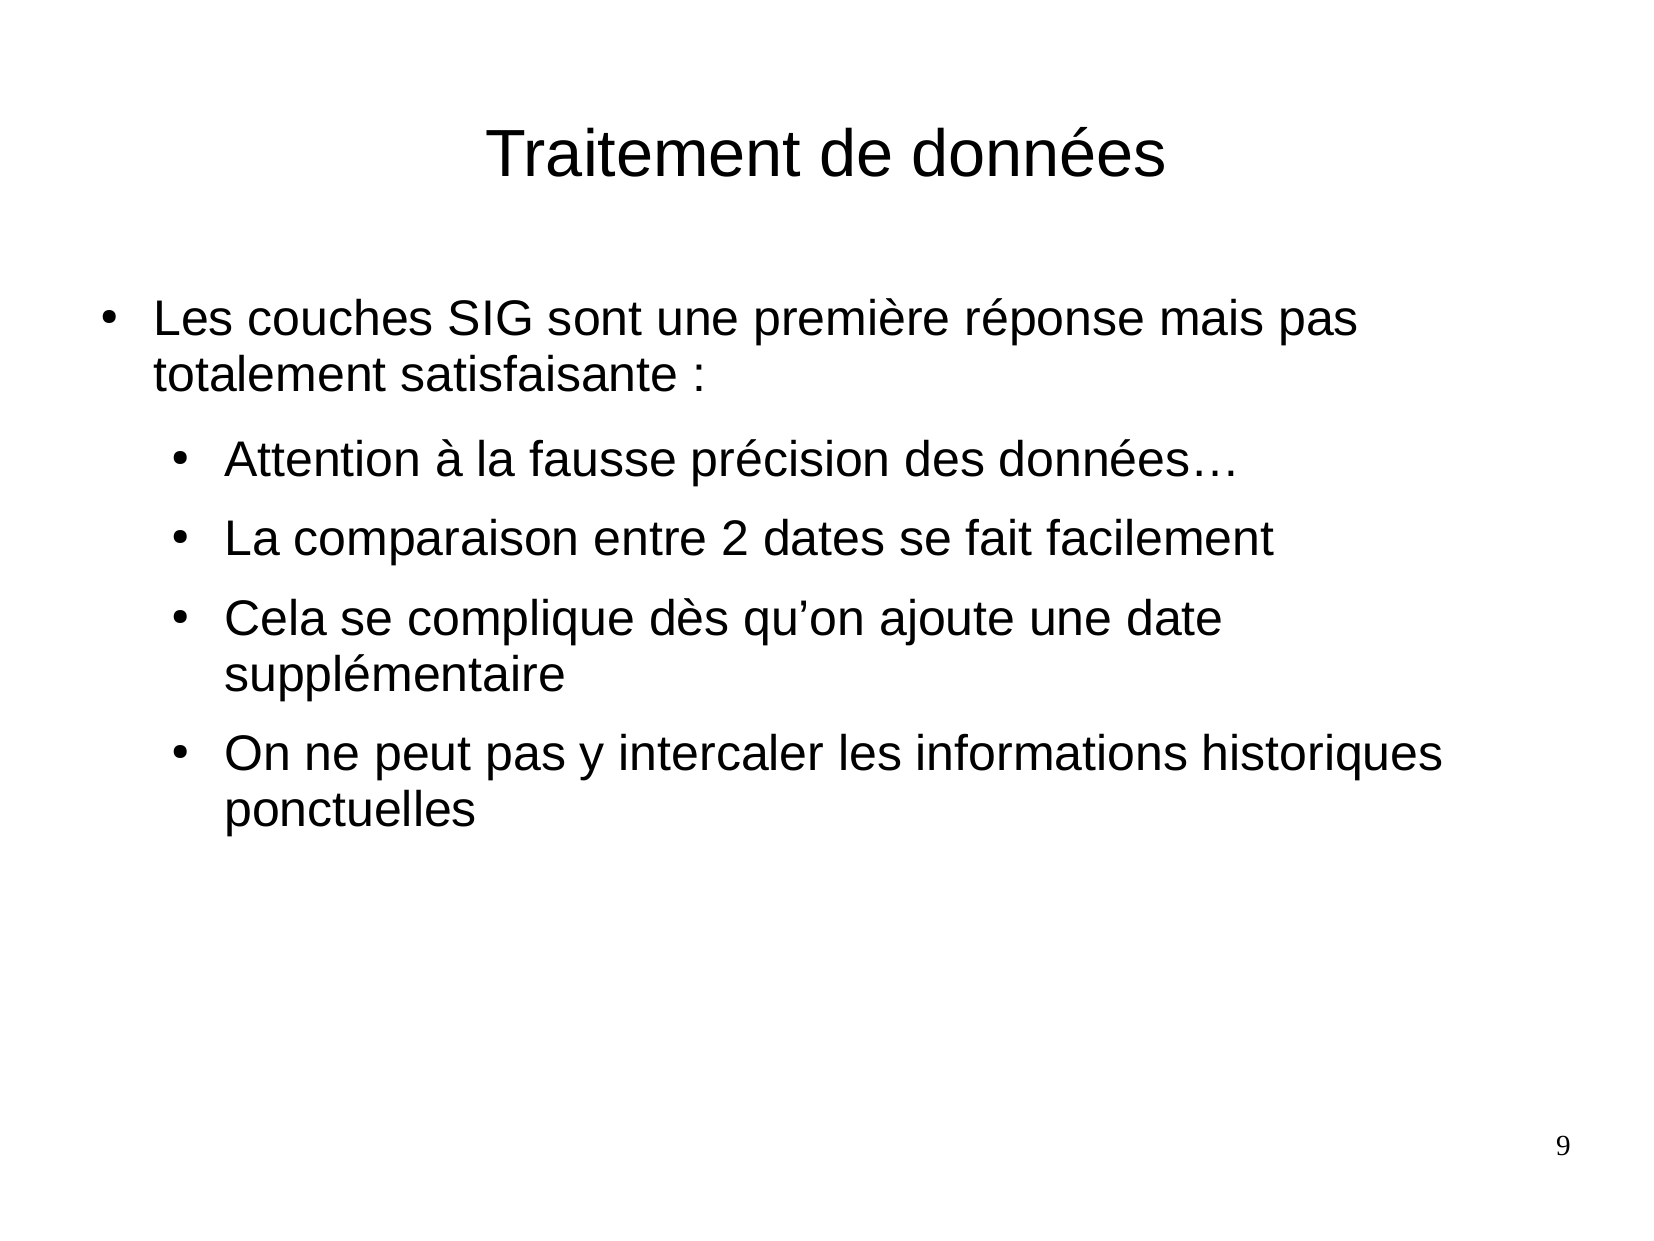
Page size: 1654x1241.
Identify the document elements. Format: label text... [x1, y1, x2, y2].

title Traitement de données [82, 49, 1571, 257]
list Les couches SIG sont une première réponse mais pas totalement satisfaisante : Attention à la fausse précision des données… La comparaison entre 2 dates se fait facilement Cela se complique dès qu’on ajoute une date supplémentaire On ne peut pas y intercaler les informations historiques ponctuelles [82, 290, 1571, 1010]
